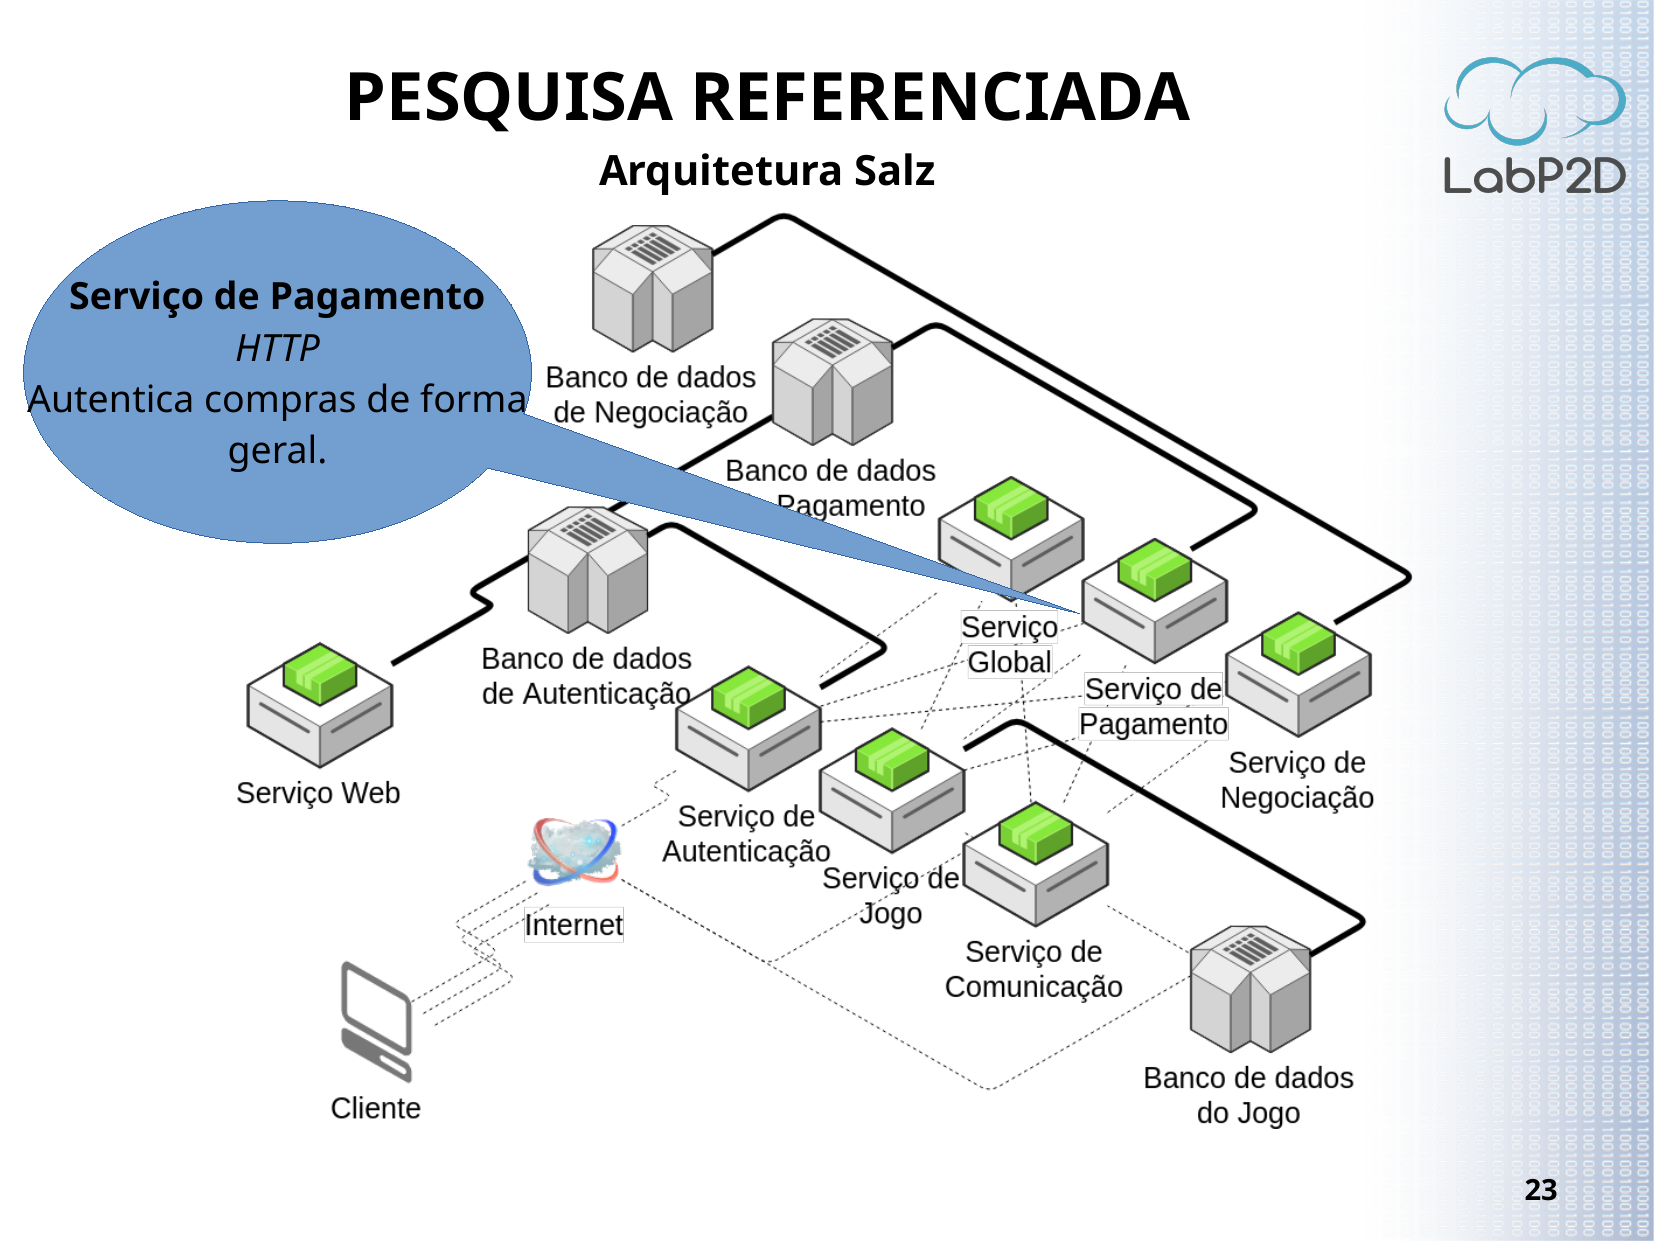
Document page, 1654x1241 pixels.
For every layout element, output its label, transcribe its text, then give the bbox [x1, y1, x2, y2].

picture [236, 1, 1654, 1240]
title PESQUISA REFERENCIADA Arquitetura Salz [82, 19, 1453, 227]
text_box Serviço de Pagamento HTTP Autentica compras de forma geral. [23, 200, 1080, 614]
